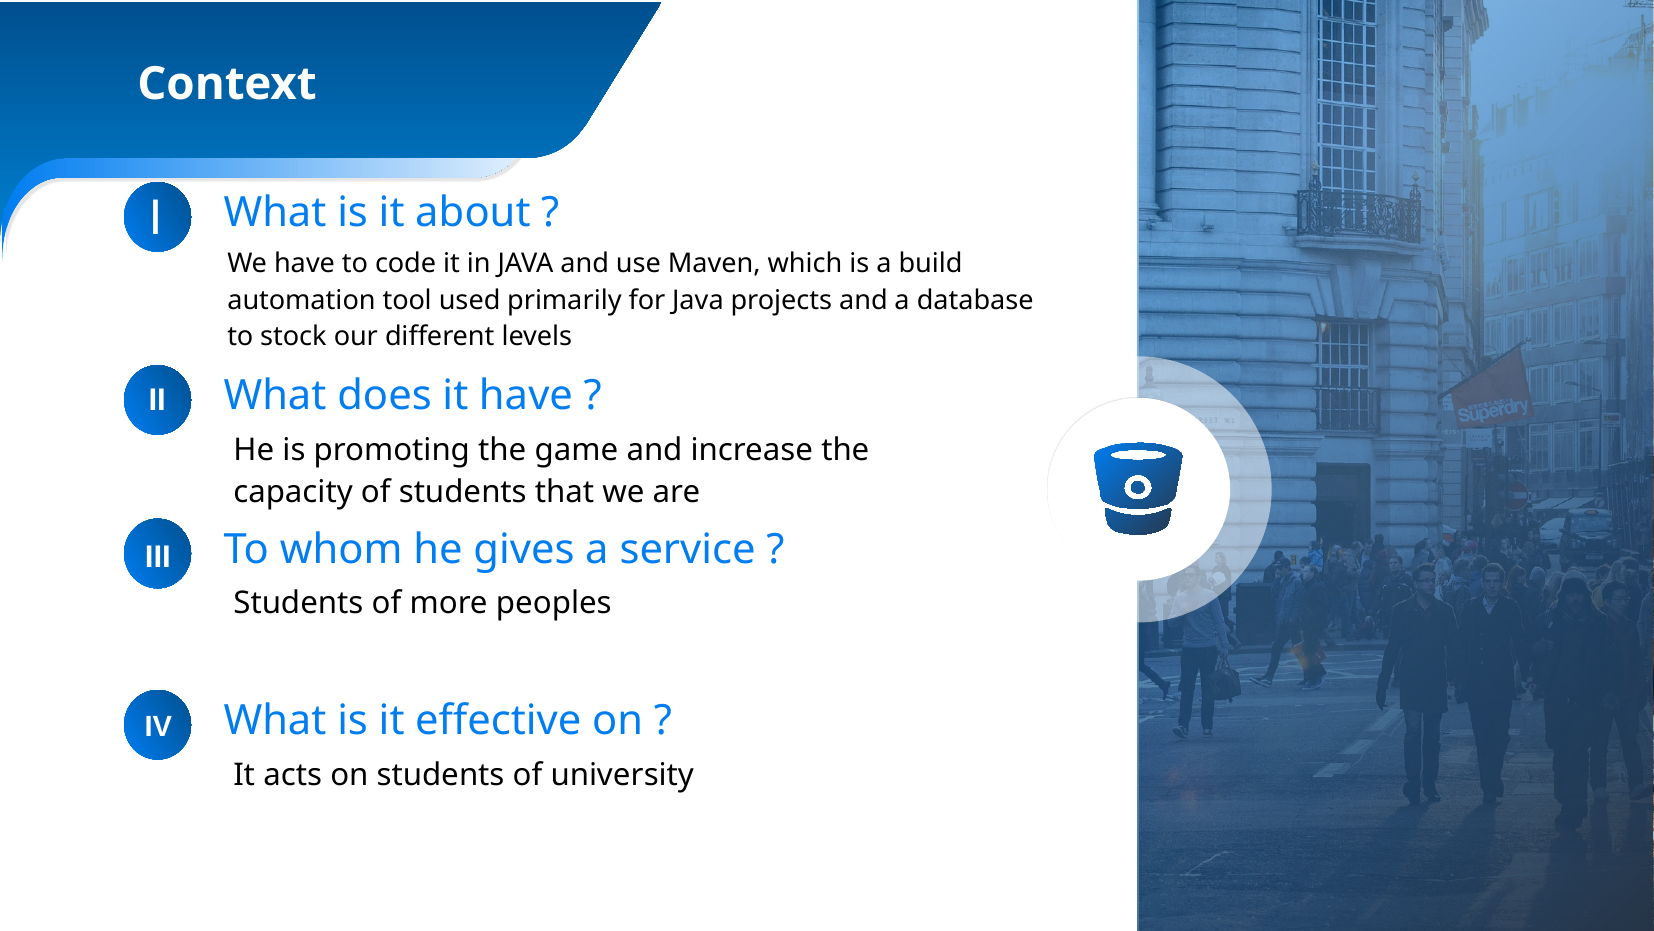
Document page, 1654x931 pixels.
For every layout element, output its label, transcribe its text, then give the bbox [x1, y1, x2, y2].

text_box He is promoting the game and increase the capacity of students that we are [218, 419, 892, 525]
text_box [0, 2, 662, 263]
text_box What does it have ? [208, 360, 671, 436]
text_box [124, 533, 130, 574]
text_box What is it about ? [208, 177, 671, 253]
text_box We have to code it in JAVA and use Maven, which is a build automation tool used primarily for Java projects and a database to stock our different levels [212, 236, 1075, 369]
text_box [1005, 0, 1654, 931]
text_box [132, 690, 183, 702]
text_box It acts on students of university [218, 744, 910, 849]
text_box Context [122, 46, 332, 117]
text_box What is it effective on ? [208, 685, 709, 760]
text_box [132, 518, 183, 531]
text_box I [124, 182, 192, 252]
text_box IV [129, 702, 203, 751]
text_box [124, 706, 129, 743]
text_box III [130, 531, 203, 582]
text_box II [124, 365, 192, 435]
text_box Students of more peoples [218, 572, 892, 638]
text_box [135, 751, 180, 760]
text_box [138, 582, 177, 589]
text_box To whom he gives a service ? [208, 513, 815, 589]
